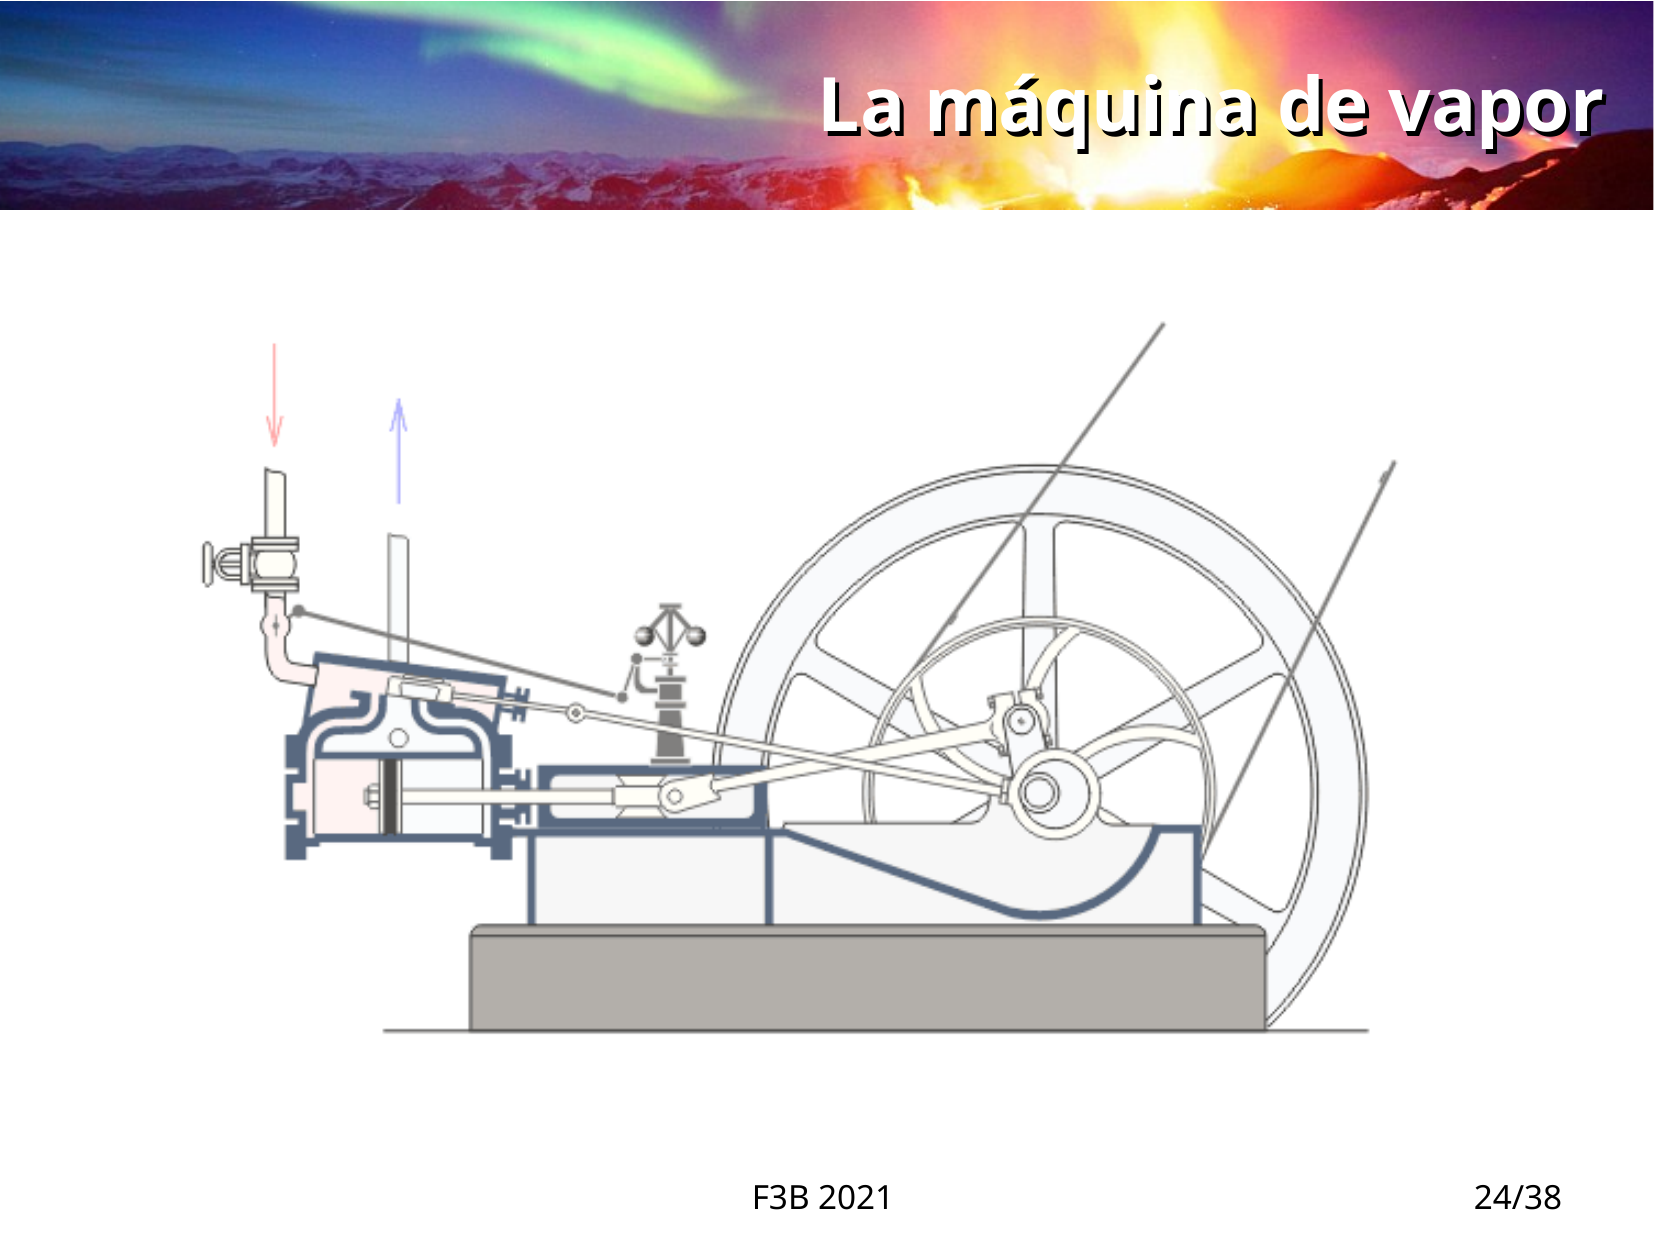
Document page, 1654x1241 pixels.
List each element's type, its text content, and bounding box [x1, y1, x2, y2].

title La máquina de vapor [45, 15, 1606, 191]
picture [133, 254, 1517, 1156]
picture [0, 1, 1654, 210]
